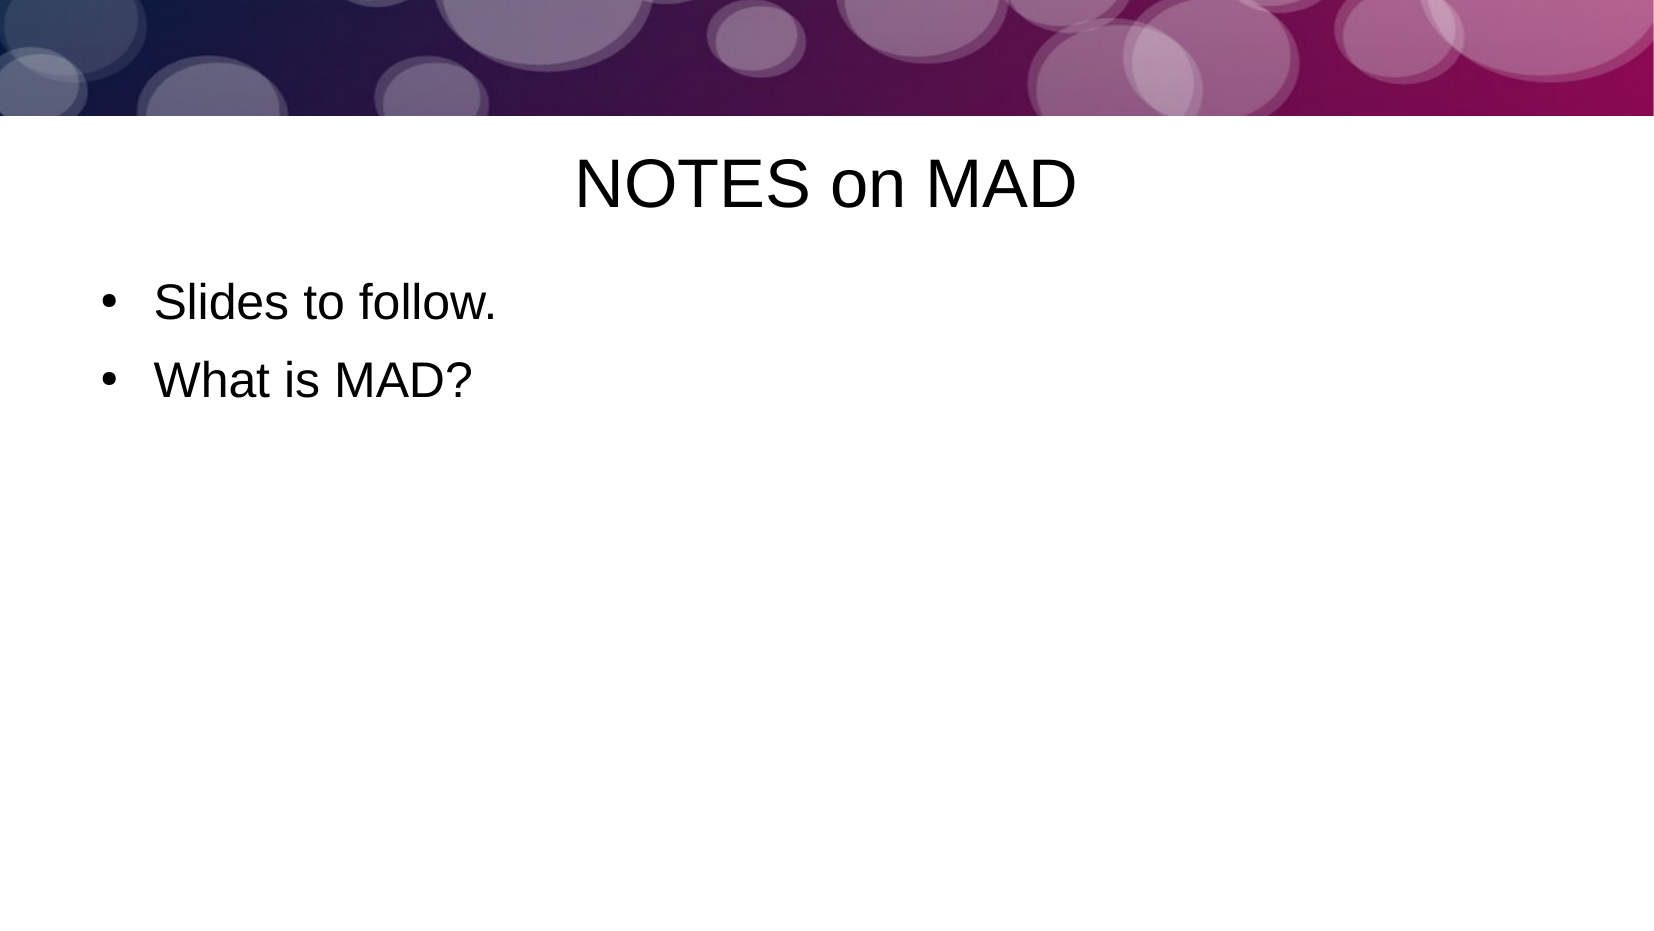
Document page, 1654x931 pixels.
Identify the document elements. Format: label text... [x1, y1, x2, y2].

picture [0, 0, 1654, 116]
list Slides to follow. What is MAD? [82, 274, 1571, 815]
title NOTES on MAD [82, 119, 1571, 249]
